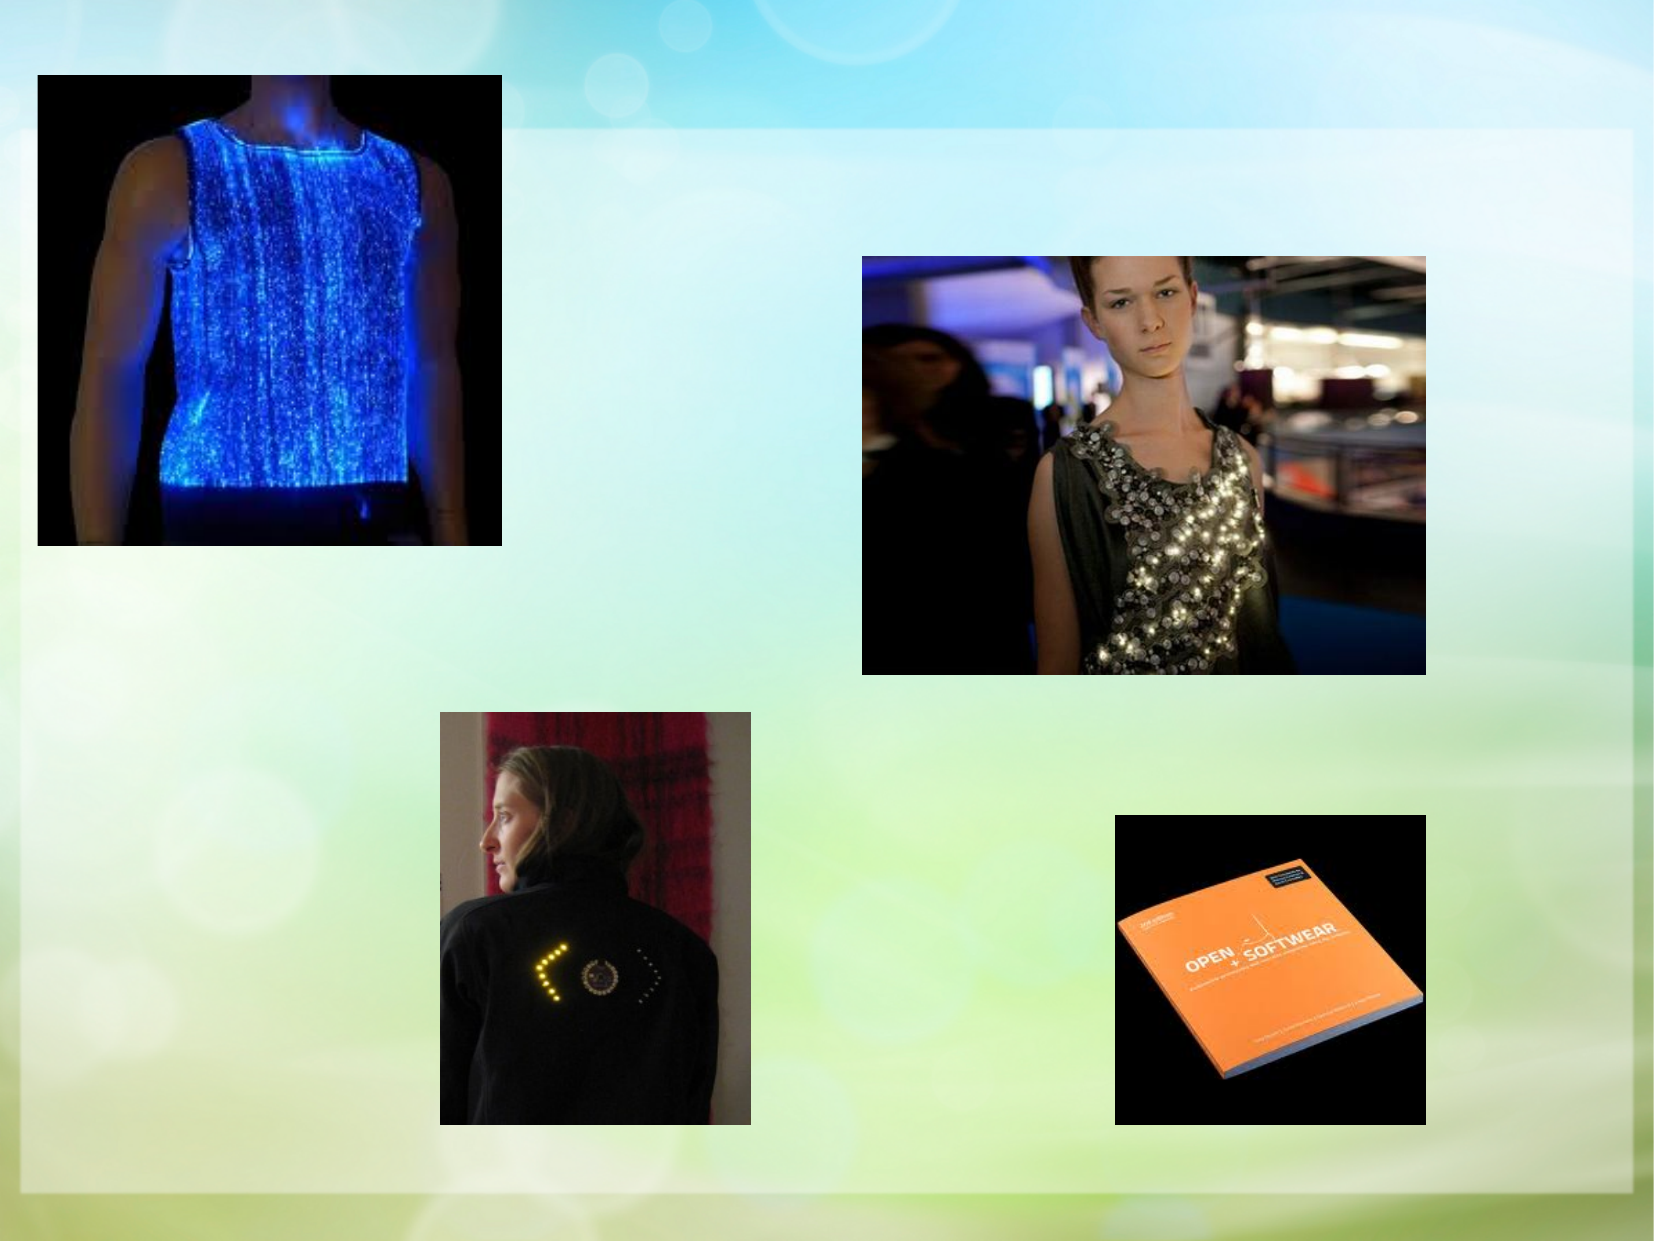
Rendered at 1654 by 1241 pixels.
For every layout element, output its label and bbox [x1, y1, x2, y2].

chart [37, 75, 502, 546]
picture [0, 0, 1654, 1241]
